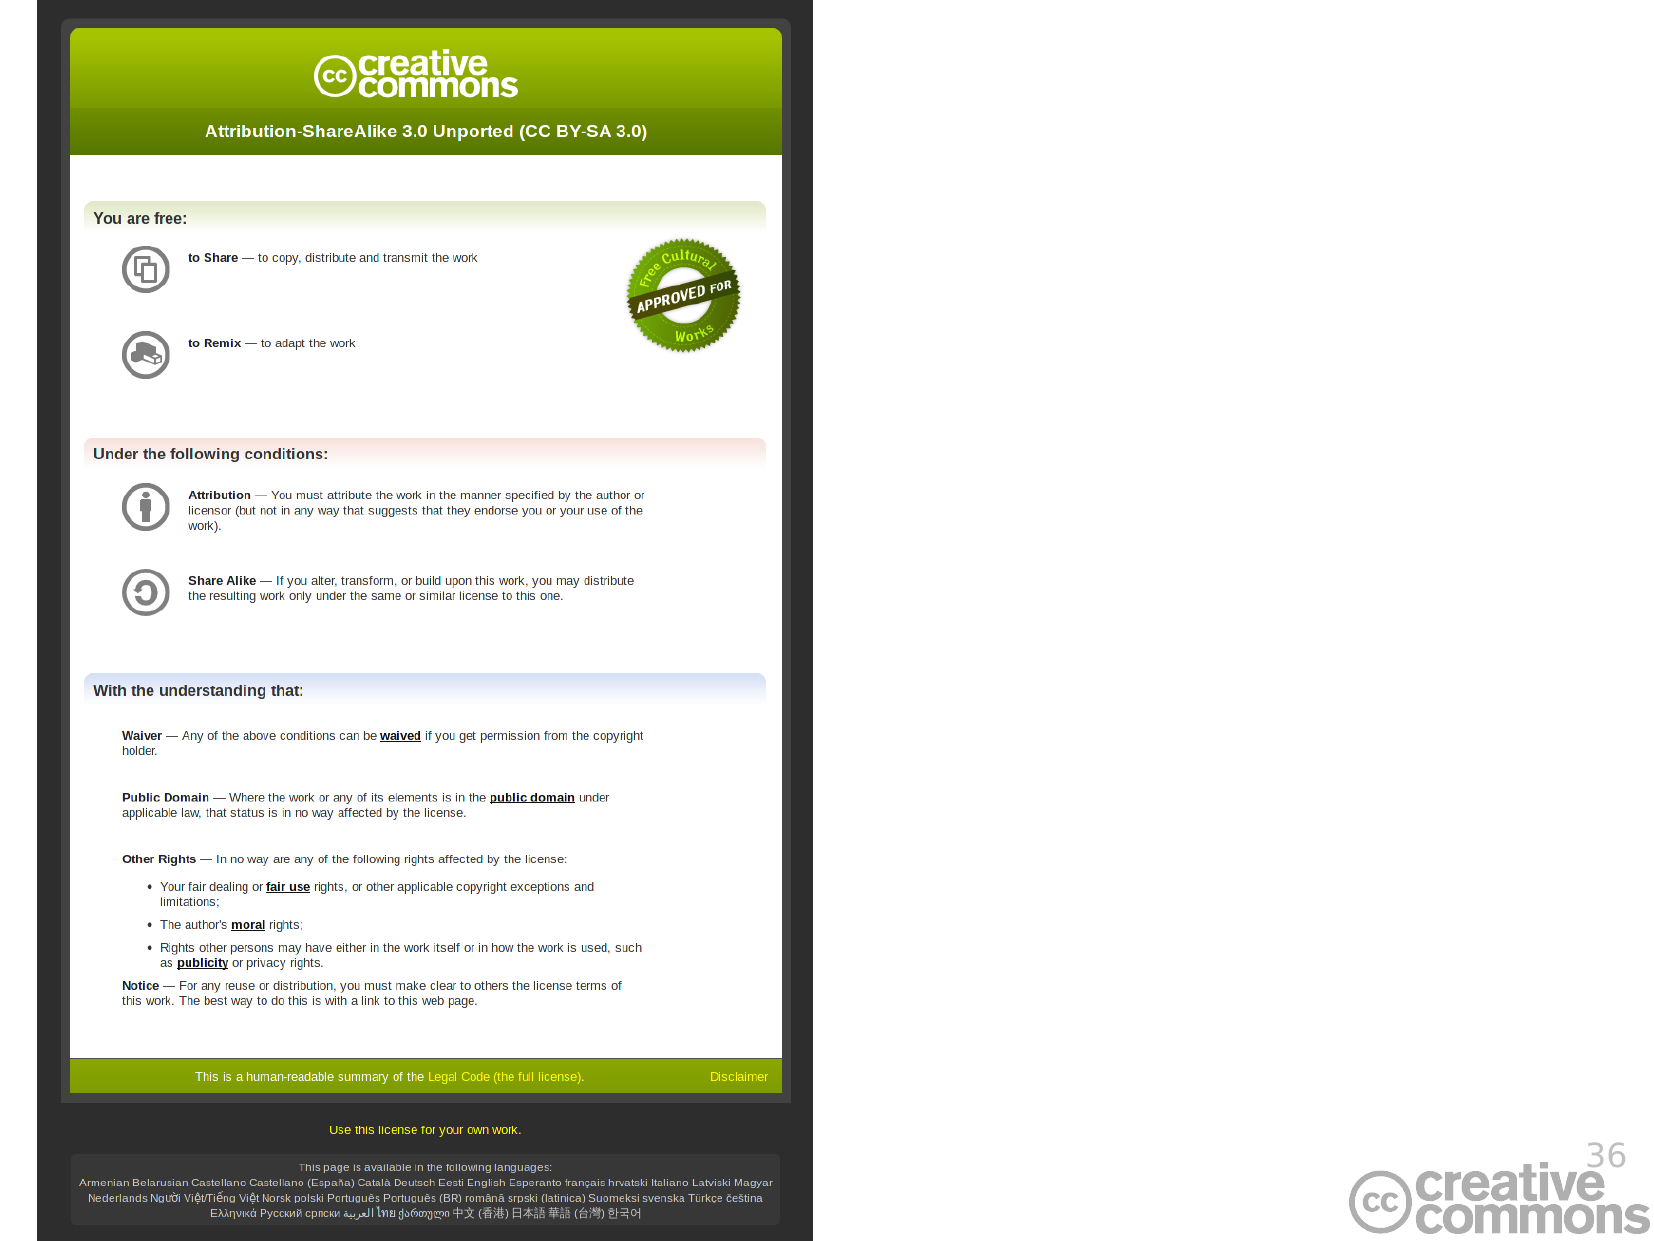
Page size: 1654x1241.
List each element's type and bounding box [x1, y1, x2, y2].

picture [37, 0, 813, 1241]
picture [1349, 1162, 1650, 1234]
